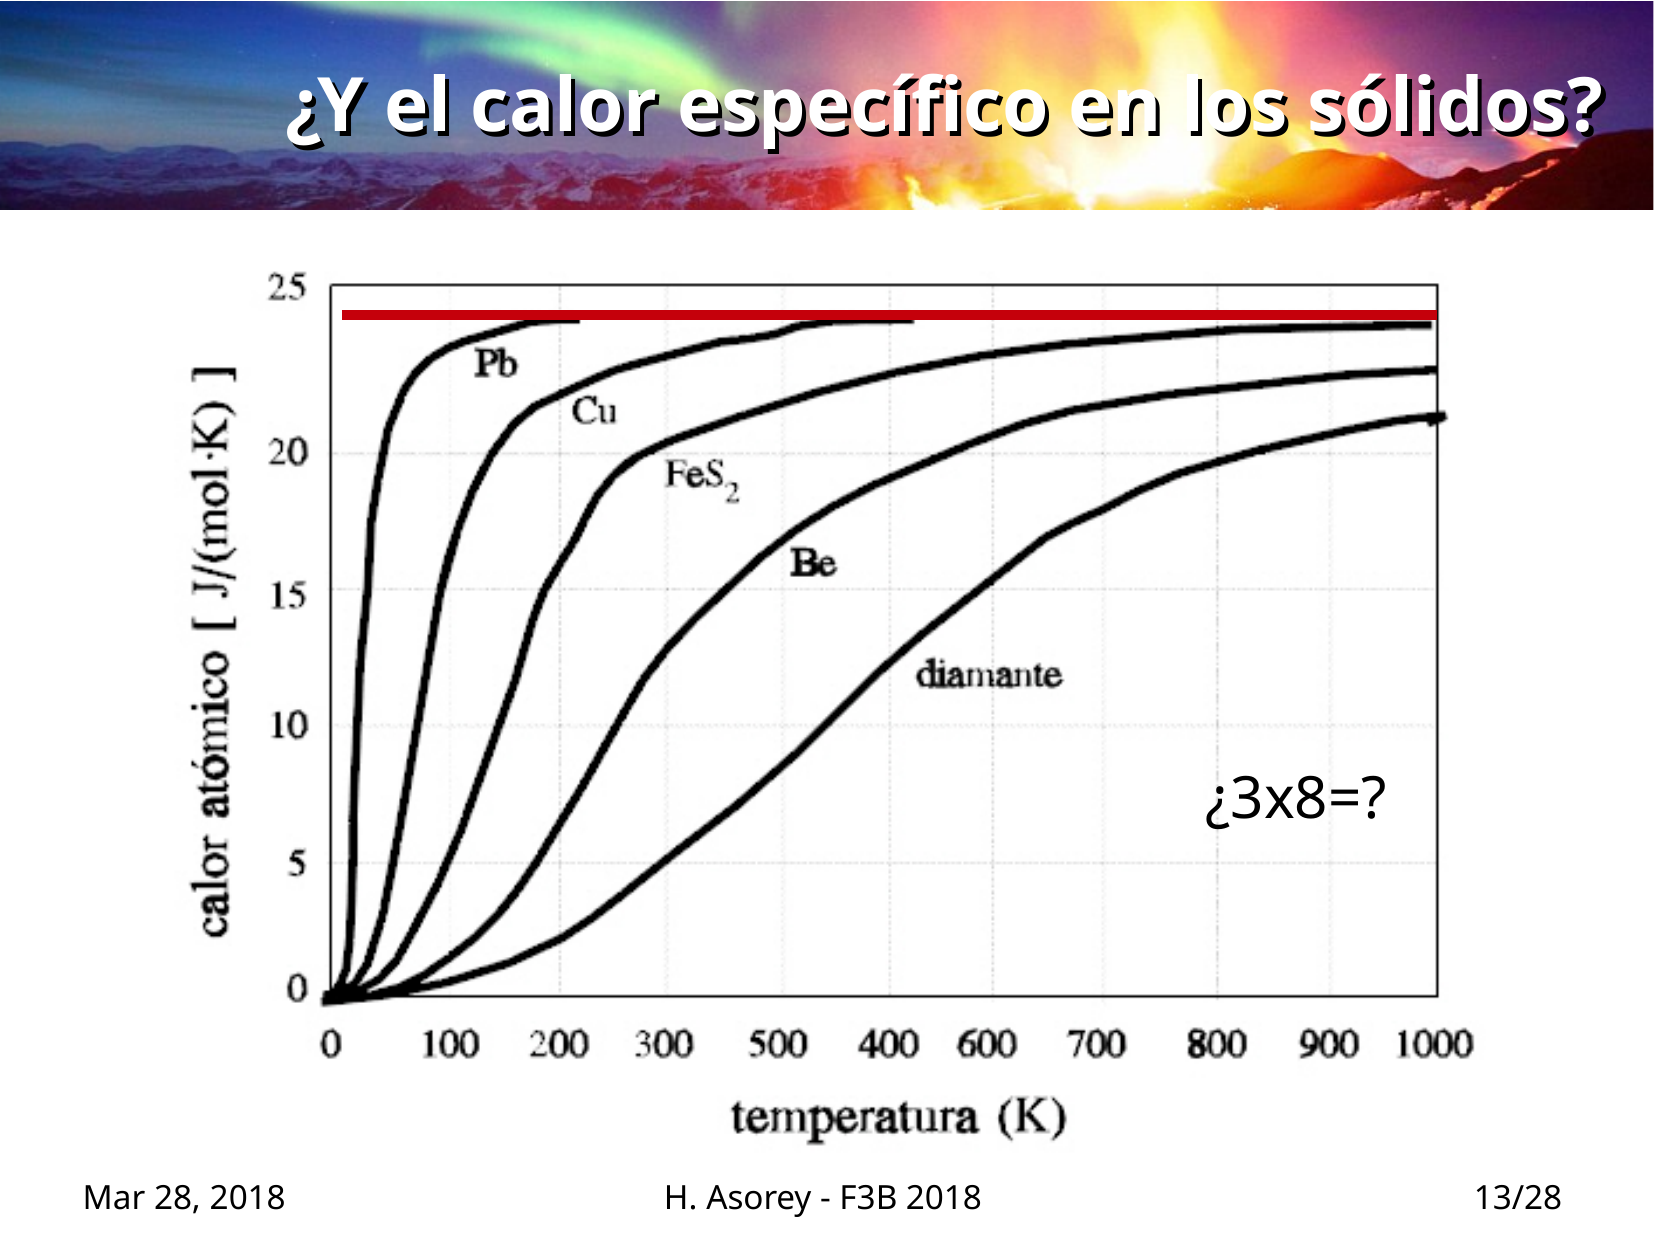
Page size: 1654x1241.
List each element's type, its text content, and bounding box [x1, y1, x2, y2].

title ¿Y el calor específico en los sólidos? [45, 15, 1606, 191]
picture [157, 254, 1493, 1156]
picture [0, 1, 1654, 210]
text_box ¿3x8=? [1190, 749, 1397, 835]
